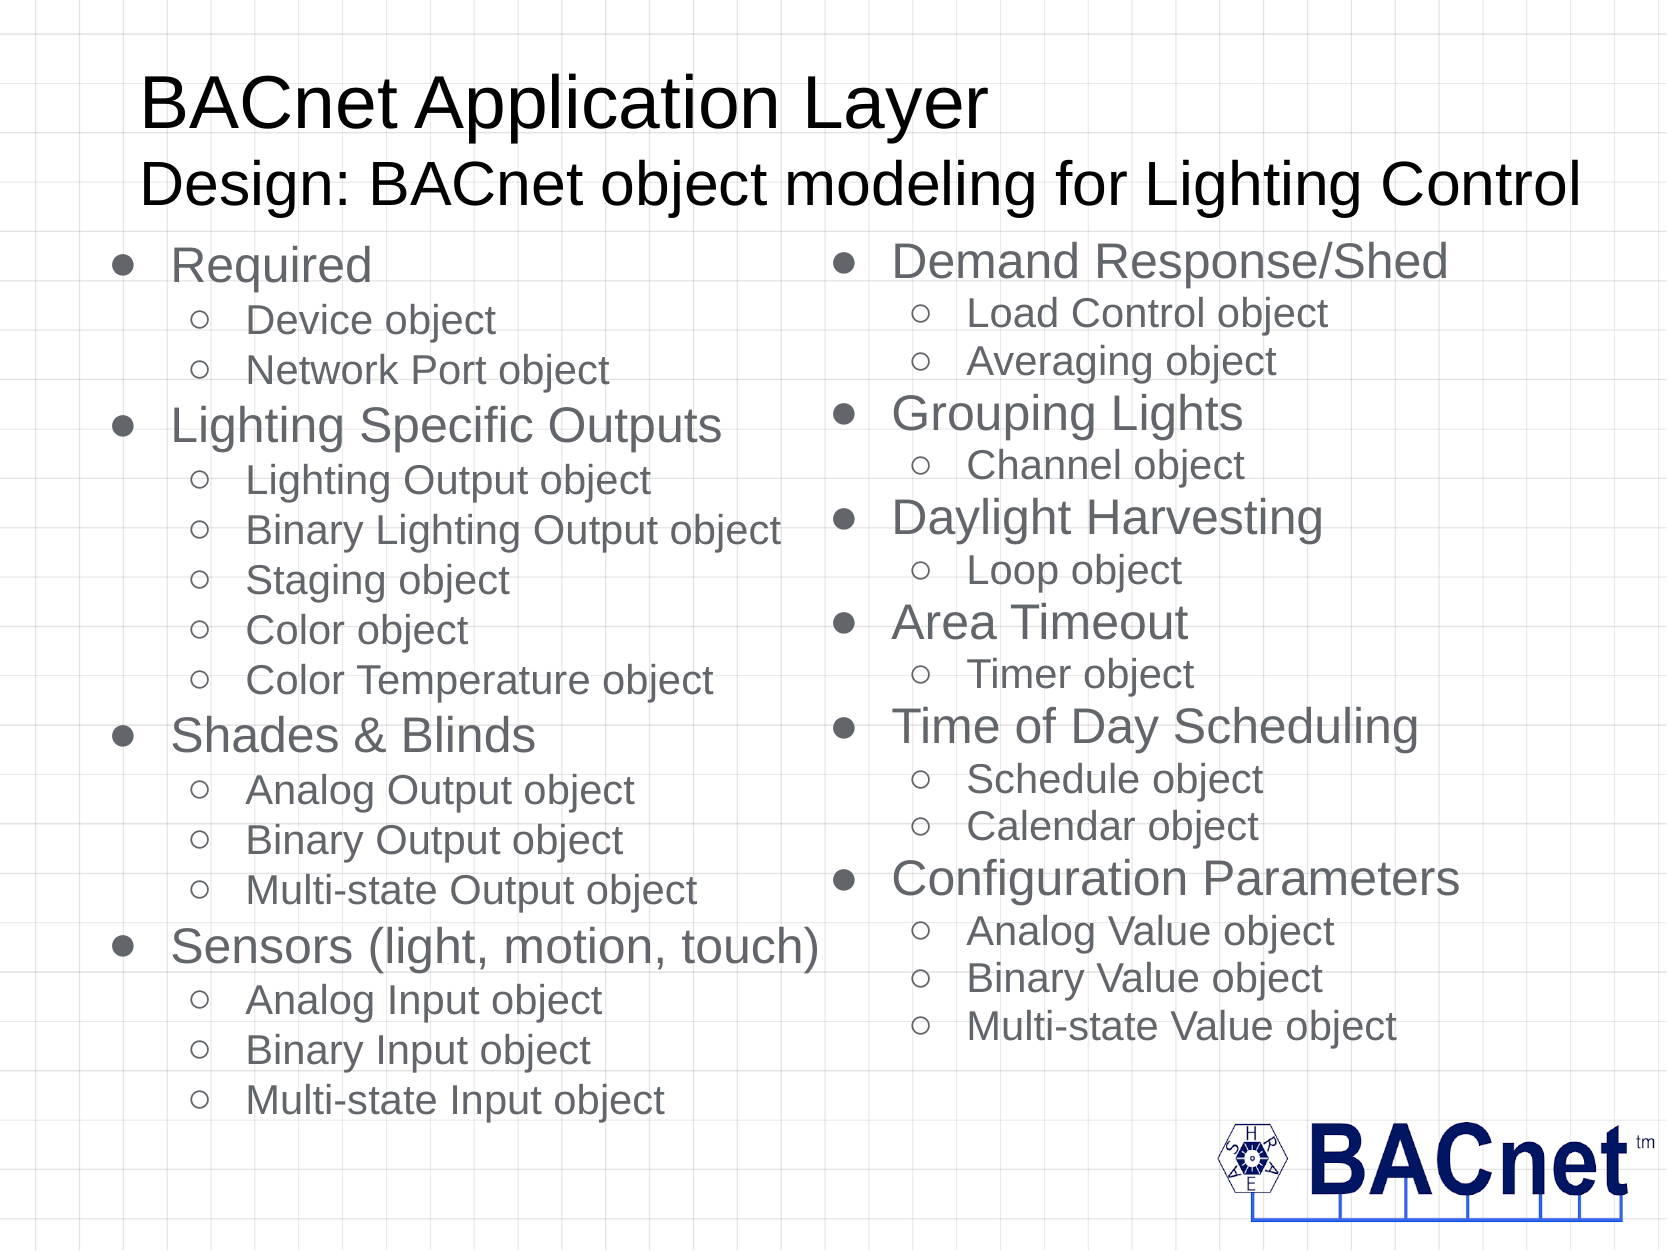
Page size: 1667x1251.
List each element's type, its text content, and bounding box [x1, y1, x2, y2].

text_box Required Device object Network Port object Lighting Specific Outputs Lighting Output object Binary Lighting Output object Staging object Color object Color Temperature object Shades & Blinds Analog Output object Binary Output object Multi-state Output object Sensors (light, motion, touch) Analog Input object Binary Input object Multi-state Input object [80, 217, 801, 1205]
title BACnet Application Layer Design: BACnet object modeling for Lighting Control [133, 47, 1630, 247]
picture [0, 0, 1667, 1250]
text_box Demand Response/Shed Load Control object Averaging object Grouping Lights Channel object Daylight Harvesting Loop object Area Timeout Timer object Time of Day Scheduling Schedule object Calendar object Configuration Parameters Analog Value object Binary Value object Multi-state Value object [801, 217, 1583, 1205]
